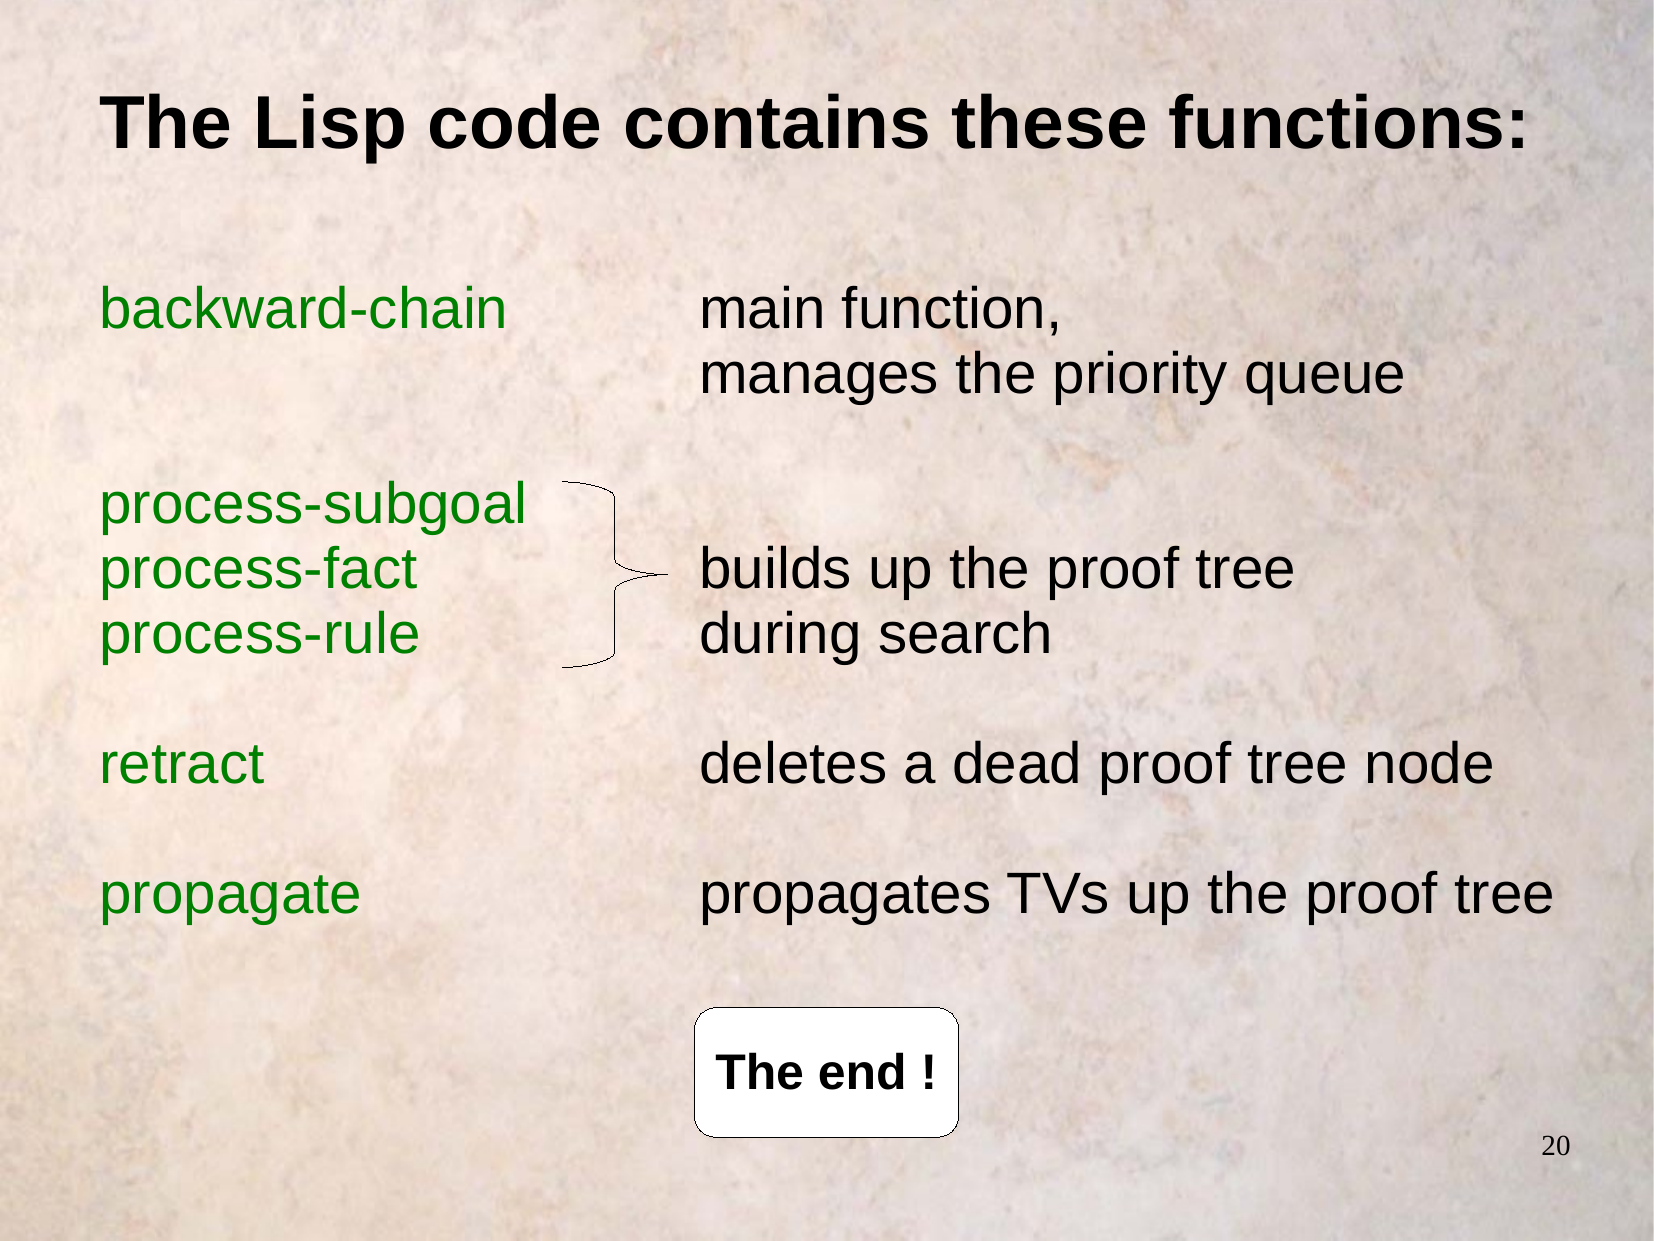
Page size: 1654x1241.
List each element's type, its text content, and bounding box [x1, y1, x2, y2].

text_box The end ! [694, 1007, 959, 1138]
text_box The Lisp code contains these functions: backward-chain main function, manages the priority queue process-subgoal process-fact builds up the proof tree process-rule during search retract deletes a dead proof tree node propagate propagates TVs up the proof tree [84, 72, 1589, 932]
picture [0, 0, 1654, 1241]
